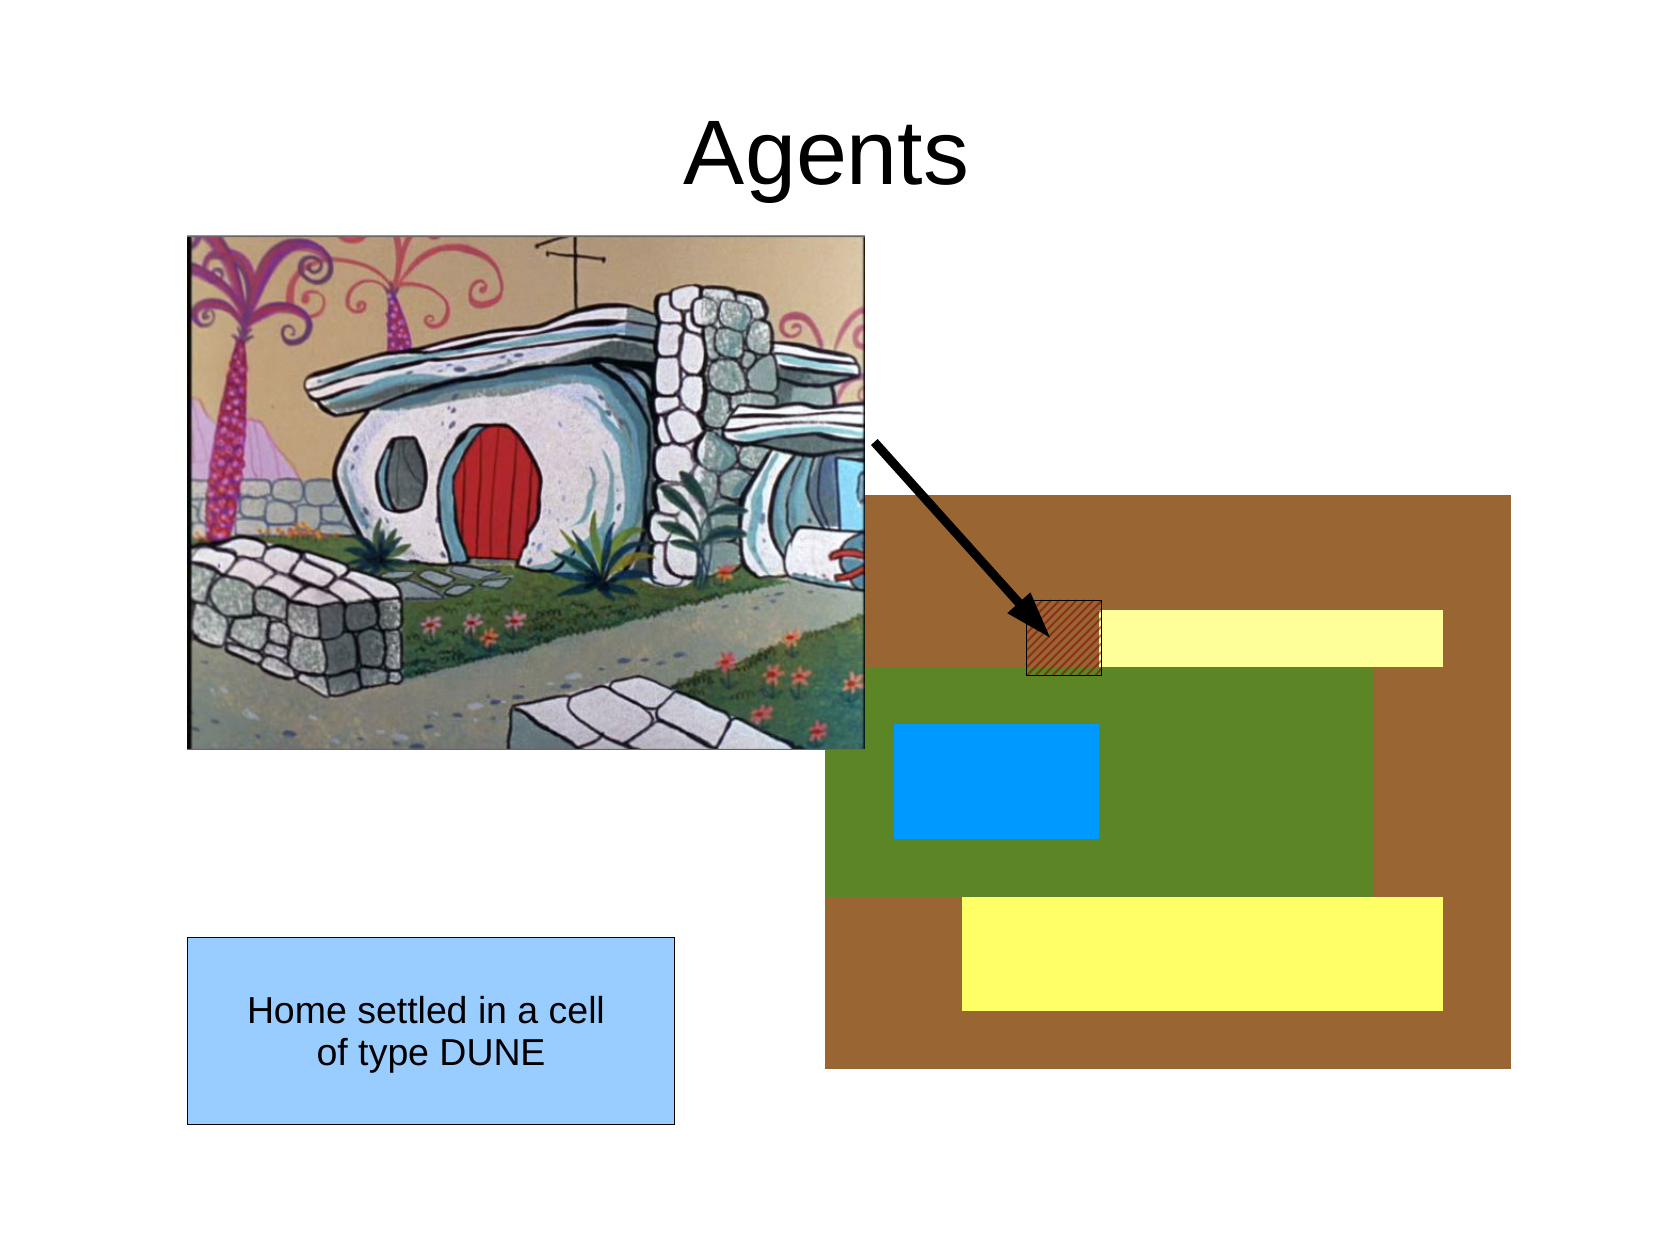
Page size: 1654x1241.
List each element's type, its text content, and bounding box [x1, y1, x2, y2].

table_cell [894, 954, 962, 1011]
table_cell [1031, 782, 1099, 839]
table_cell [981, 552, 1031, 599]
table_cell [1237, 954, 1305, 1011]
table_cell [1031, 724, 1099, 782]
table_cell [894, 839, 962, 897]
table_cell [1168, 782, 1237, 839]
table_cell [962, 954, 1031, 1011]
table_cell [1237, 552, 1305, 610]
table_cell [1099, 552, 1168, 610]
table_cell [865, 552, 894, 610]
table_cell [1168, 954, 1237, 1011]
table_cell [1374, 1011, 1443, 1069]
table_cell [1305, 724, 1374, 782]
table_header [1443, 495, 1511, 552]
table_cell [1374, 610, 1443, 667]
table_cell [1305, 552, 1374, 610]
table_cell [1237, 1011, 1305, 1069]
table_cell [1443, 782, 1511, 839]
table_cell [1031, 676, 1099, 724]
table_cell [962, 897, 1031, 954]
table_cell [962, 782, 1031, 839]
table_cell [894, 552, 962, 610]
text_box [1026, 600, 1102, 676]
table_cell [1099, 667, 1168, 724]
table_header [1305, 495, 1374, 552]
table_cell [1099, 839, 1168, 897]
table_cell [1374, 667, 1443, 724]
text_box Home settled in a cell of type DUNE [187, 937, 675, 1125]
table_cell [1168, 897, 1237, 954]
table_cell [1099, 954, 1168, 1011]
table_cell [962, 552, 1014, 610]
table_cell [962, 1011, 1031, 1069]
table_cell [1443, 667, 1511, 724]
title Agents [82, 49, 1571, 257]
table_header [1374, 495, 1443, 552]
table_cell [825, 954, 894, 1011]
table_cell [1237, 782, 1305, 839]
table_cell [1099, 1011, 1168, 1069]
table_cell [1099, 782, 1168, 839]
table_cell [1305, 667, 1374, 724]
table_cell [825, 724, 894, 782]
table_cell [1374, 782, 1443, 839]
table_cell [1443, 724, 1511, 782]
table_cell [1237, 724, 1305, 782]
table_header [1168, 495, 1237, 552]
table_cell [1168, 1011, 1237, 1069]
table_cell [1374, 897, 1443, 954]
table_cell [1237, 839, 1305, 897]
table_cell [1168, 724, 1237, 782]
table_cell [1168, 552, 1237, 610]
table_cell [1305, 954, 1374, 1011]
table_cell [1374, 552, 1443, 610]
table_cell [894, 724, 962, 782]
table_header [1099, 495, 1168, 552]
table_cell [1305, 839, 1374, 897]
table_cell [962, 839, 1031, 897]
table_cell [1443, 839, 1511, 897]
table_cell [825, 839, 894, 897]
table_cell [1099, 724, 1168, 782]
table_cell [1237, 897, 1305, 954]
table_cell [1374, 954, 1443, 1011]
table_cell [1443, 954, 1511, 1011]
table_cell [894, 782, 962, 839]
table_cell [894, 897, 962, 954]
table_header [962, 495, 1031, 552]
table_cell [1237, 667, 1305, 724]
table_cell [1237, 610, 1305, 667]
table_cell [1099, 897, 1168, 954]
table_cell [962, 724, 1031, 782]
table_cell [825, 782, 894, 839]
table_cell [1168, 839, 1237, 897]
table_cell [825, 897, 894, 954]
table_header [1237, 495, 1305, 552]
table_cell [1031, 839, 1099, 897]
table_cell [1443, 552, 1511, 610]
table_cell [1031, 954, 1099, 1011]
table_cell [865, 610, 894, 667]
table_cell [962, 667, 1031, 724]
table_cell [825, 1011, 894, 1069]
table_cell [1031, 552, 1099, 600]
table_header [894, 495, 962, 552]
table_cell [1305, 897, 1374, 954]
table_cell [1305, 1011, 1374, 1069]
table_cell [1305, 610, 1374, 667]
table_header [929, 495, 962, 531]
table_cell [1168, 610, 1237, 667]
table_cell [865, 667, 894, 724]
table_header [865, 495, 894, 552]
table_cell [1305, 782, 1374, 839]
table_header [1031, 495, 1099, 552]
table_cell [894, 610, 962, 667]
table_cell [1168, 667, 1237, 724]
table_cell [1102, 610, 1168, 667]
table_cell [894, 667, 962, 724]
table_cell [1443, 610, 1511, 667]
table_cell [1031, 1011, 1099, 1069]
table_cell [1374, 724, 1443, 782]
table_cell [962, 610, 1026, 667]
table_cell [894, 1011, 962, 1069]
table_cell [1443, 897, 1511, 954]
picture [187, 235, 865, 751]
table_cell [1031, 897, 1099, 954]
table_cell [1374, 839, 1443, 897]
table_cell [1443, 1011, 1511, 1069]
